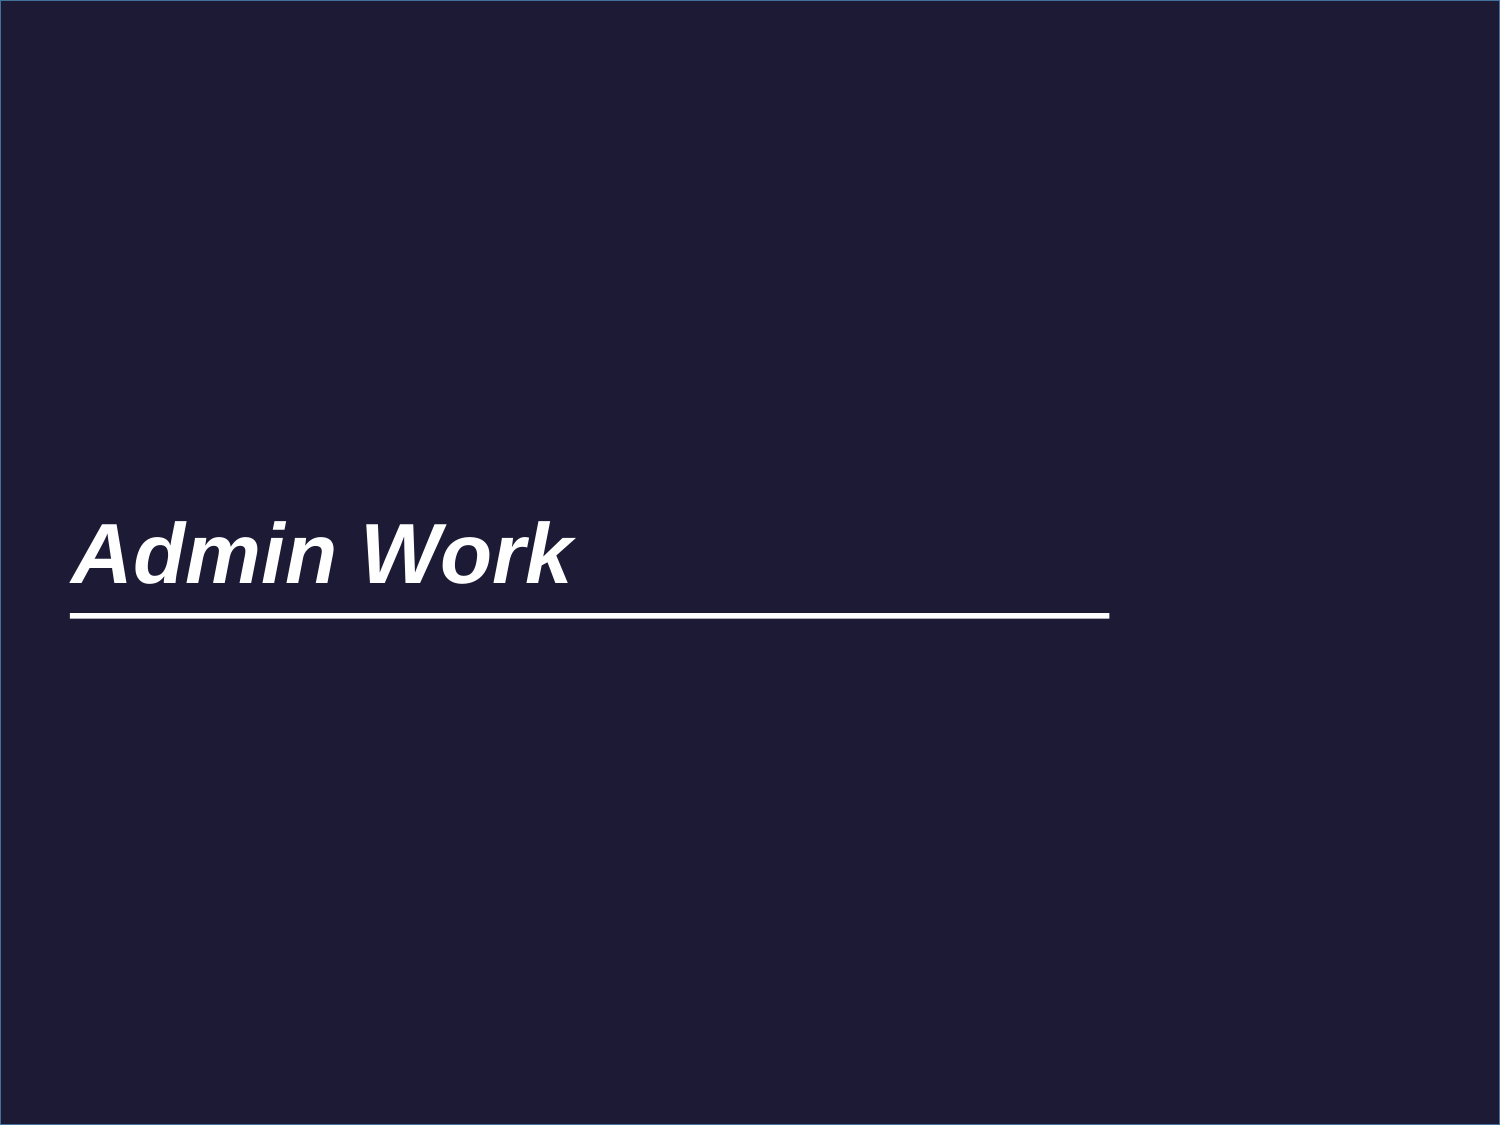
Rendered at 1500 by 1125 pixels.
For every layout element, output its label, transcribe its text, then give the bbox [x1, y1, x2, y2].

title Admin Work [64, 484, 1415, 628]
